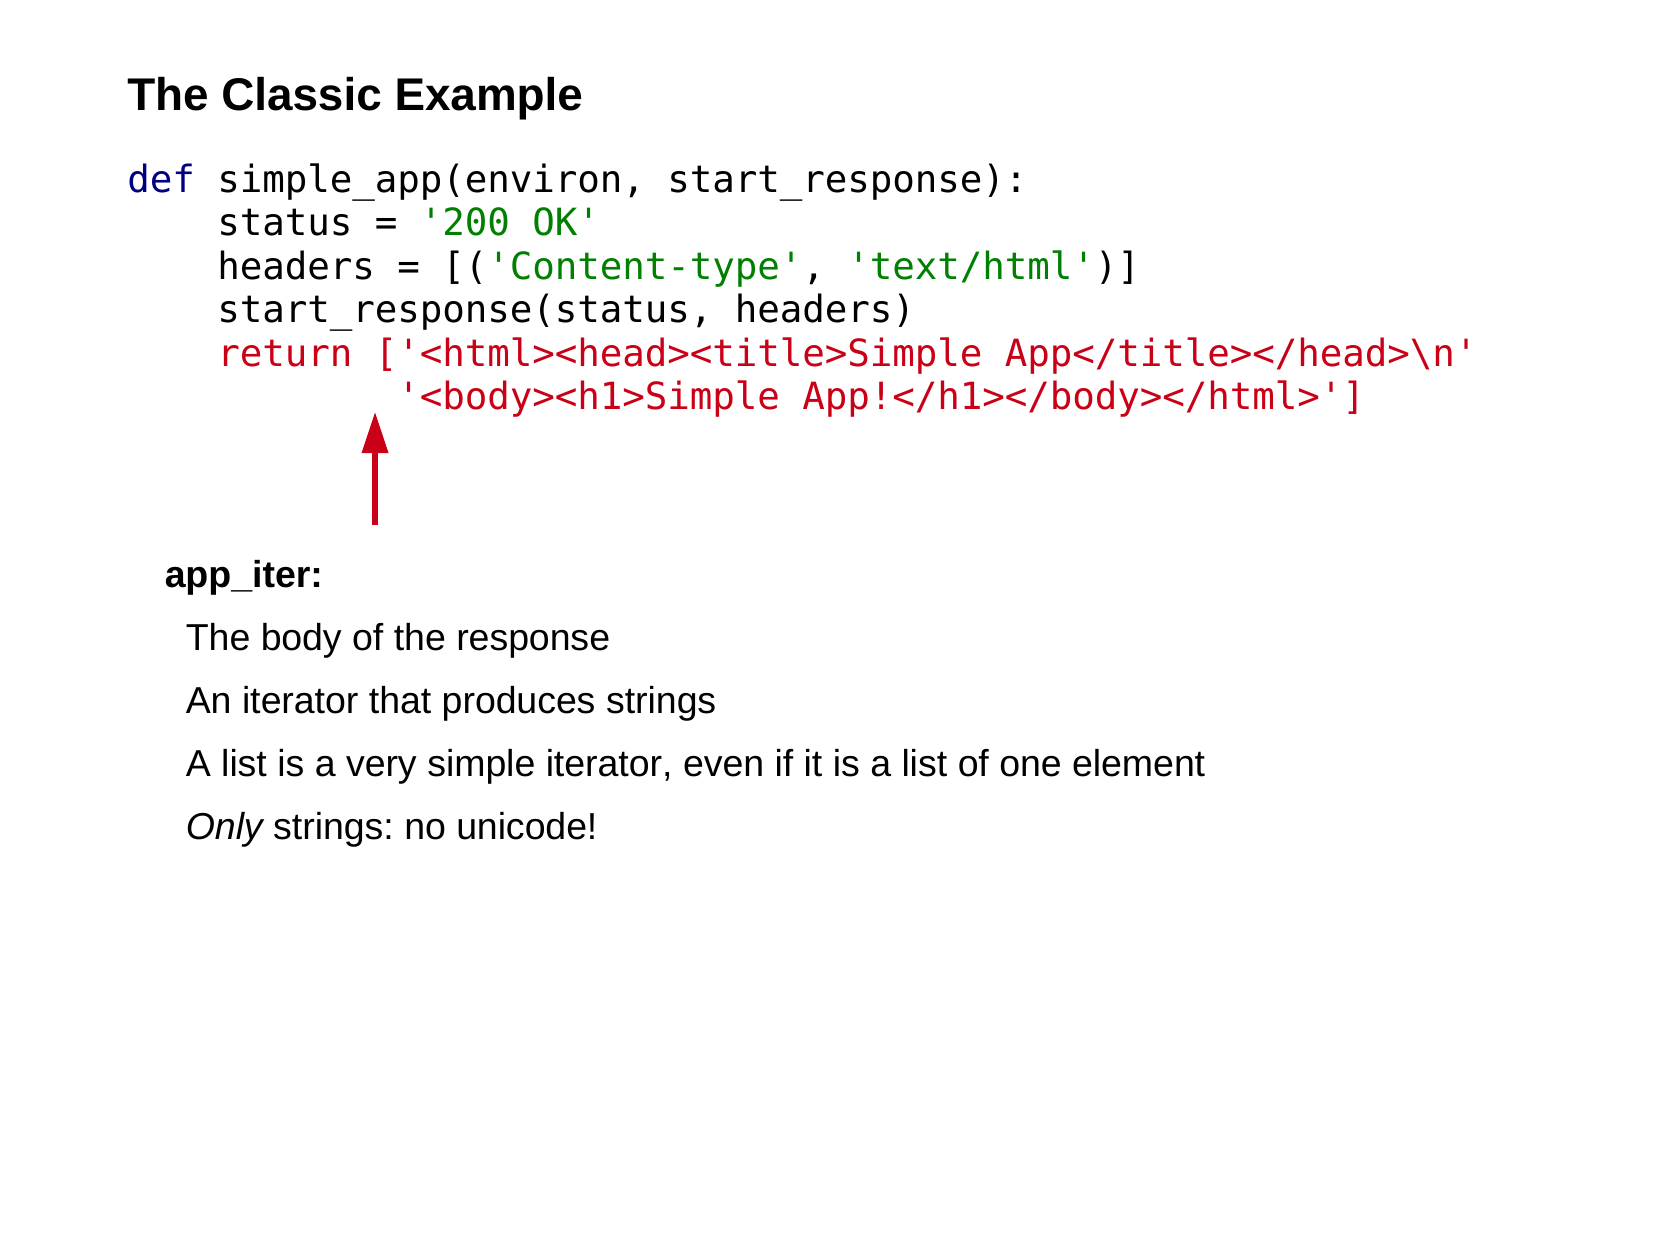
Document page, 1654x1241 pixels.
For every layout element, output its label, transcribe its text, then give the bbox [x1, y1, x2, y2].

text_box The Classic Example [112, 61, 590, 128]
text_box def simple_app(environ, start_response): status = '200 OK' headers = [('Content-type', 'text/html')] start_response(status, headers) return ['<html><head><title>Simple App</title></head>\n' '<body><h1>Simple App!</h1></body></html>'] [112, 150, 1538, 455]
text_box app_iter: The body of the response An iterator that produces strings A list is a very simple iterator, even if it is a list of one element Only strings: no unicode! [150, 525, 1576, 834]
